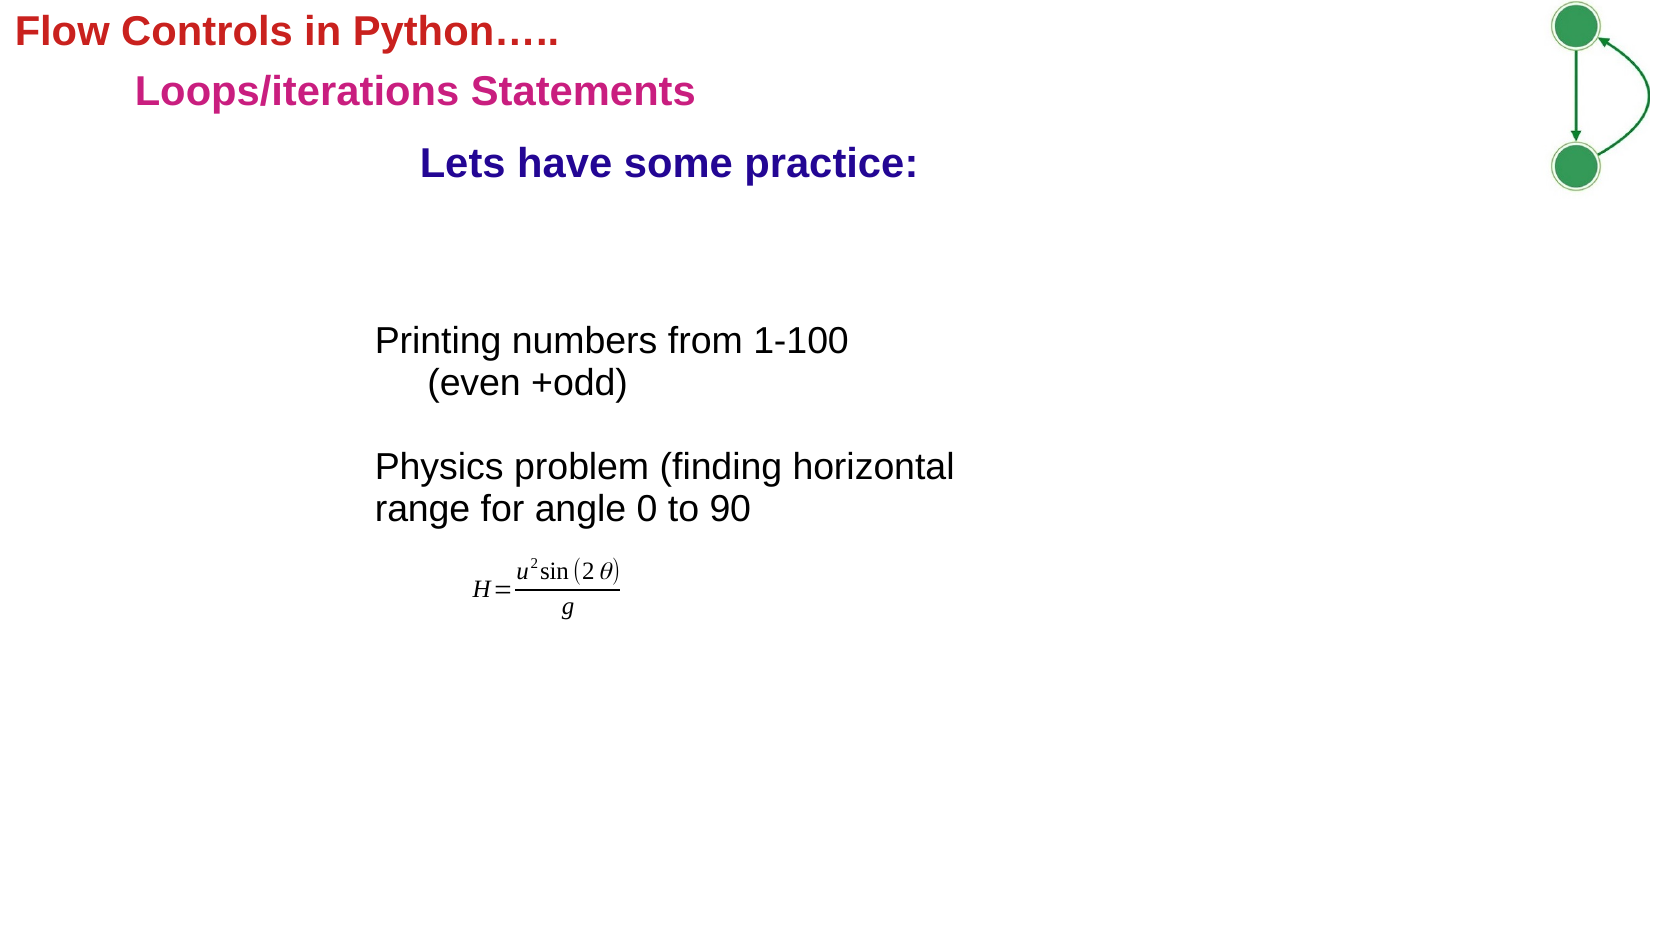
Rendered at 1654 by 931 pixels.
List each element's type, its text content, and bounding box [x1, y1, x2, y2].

text_box Lets have some practice: [405, 132, 1021, 196]
text_box Printing numbers from 1-100 (even +odd) Physics problem (finding horizontal range for angle 0 to 90 [360, 270, 1036, 621]
chart [465, 555, 629, 620]
text_box Loops/iterations Statements [120, 60, 1201, 136]
picture [1529, 0, 1650, 199]
text_box Flow Controls in Python….. [0, 0, 871, 62]
